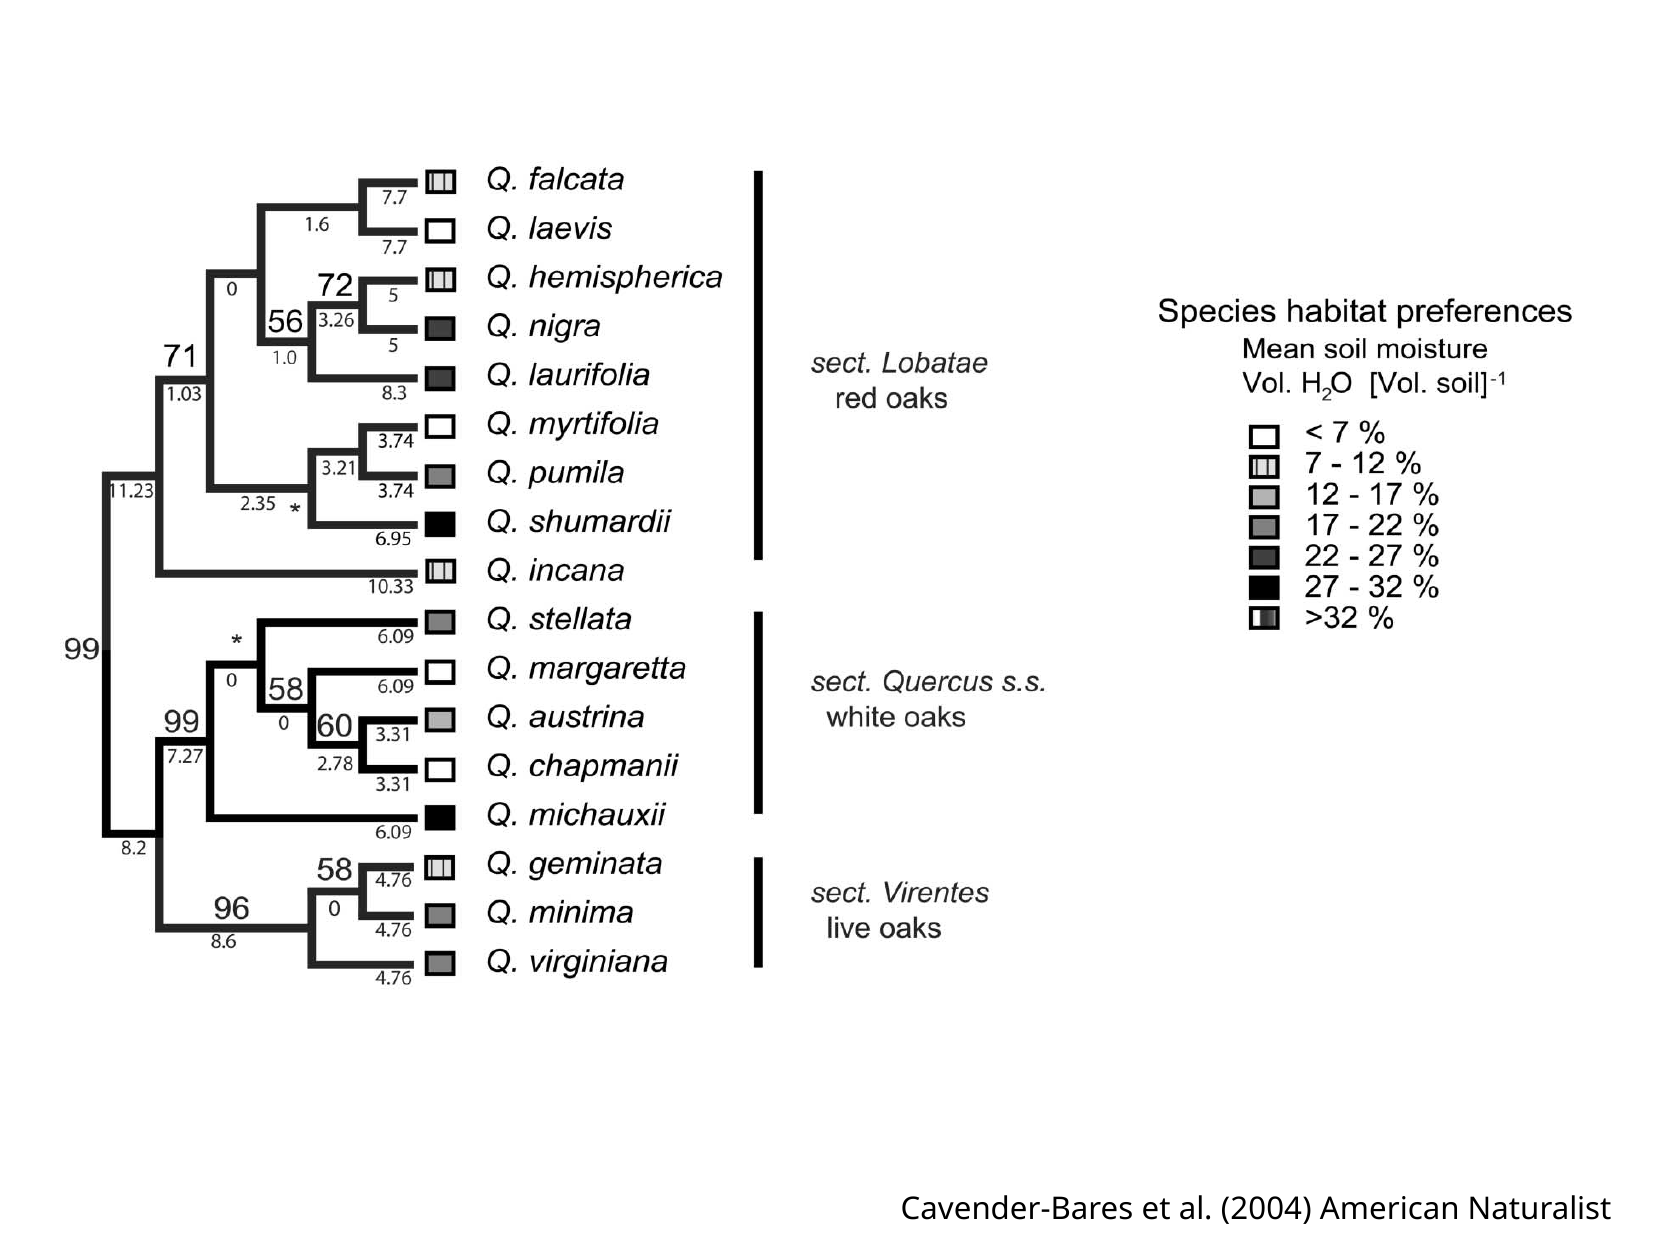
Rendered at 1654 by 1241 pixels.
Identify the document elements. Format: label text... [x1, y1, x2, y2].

picture [1136, 289, 1598, 634]
picture [60, 160, 1050, 996]
text_box Cavender-Bares et al. (2004) American Naturalist [885, 1178, 1641, 1238]
